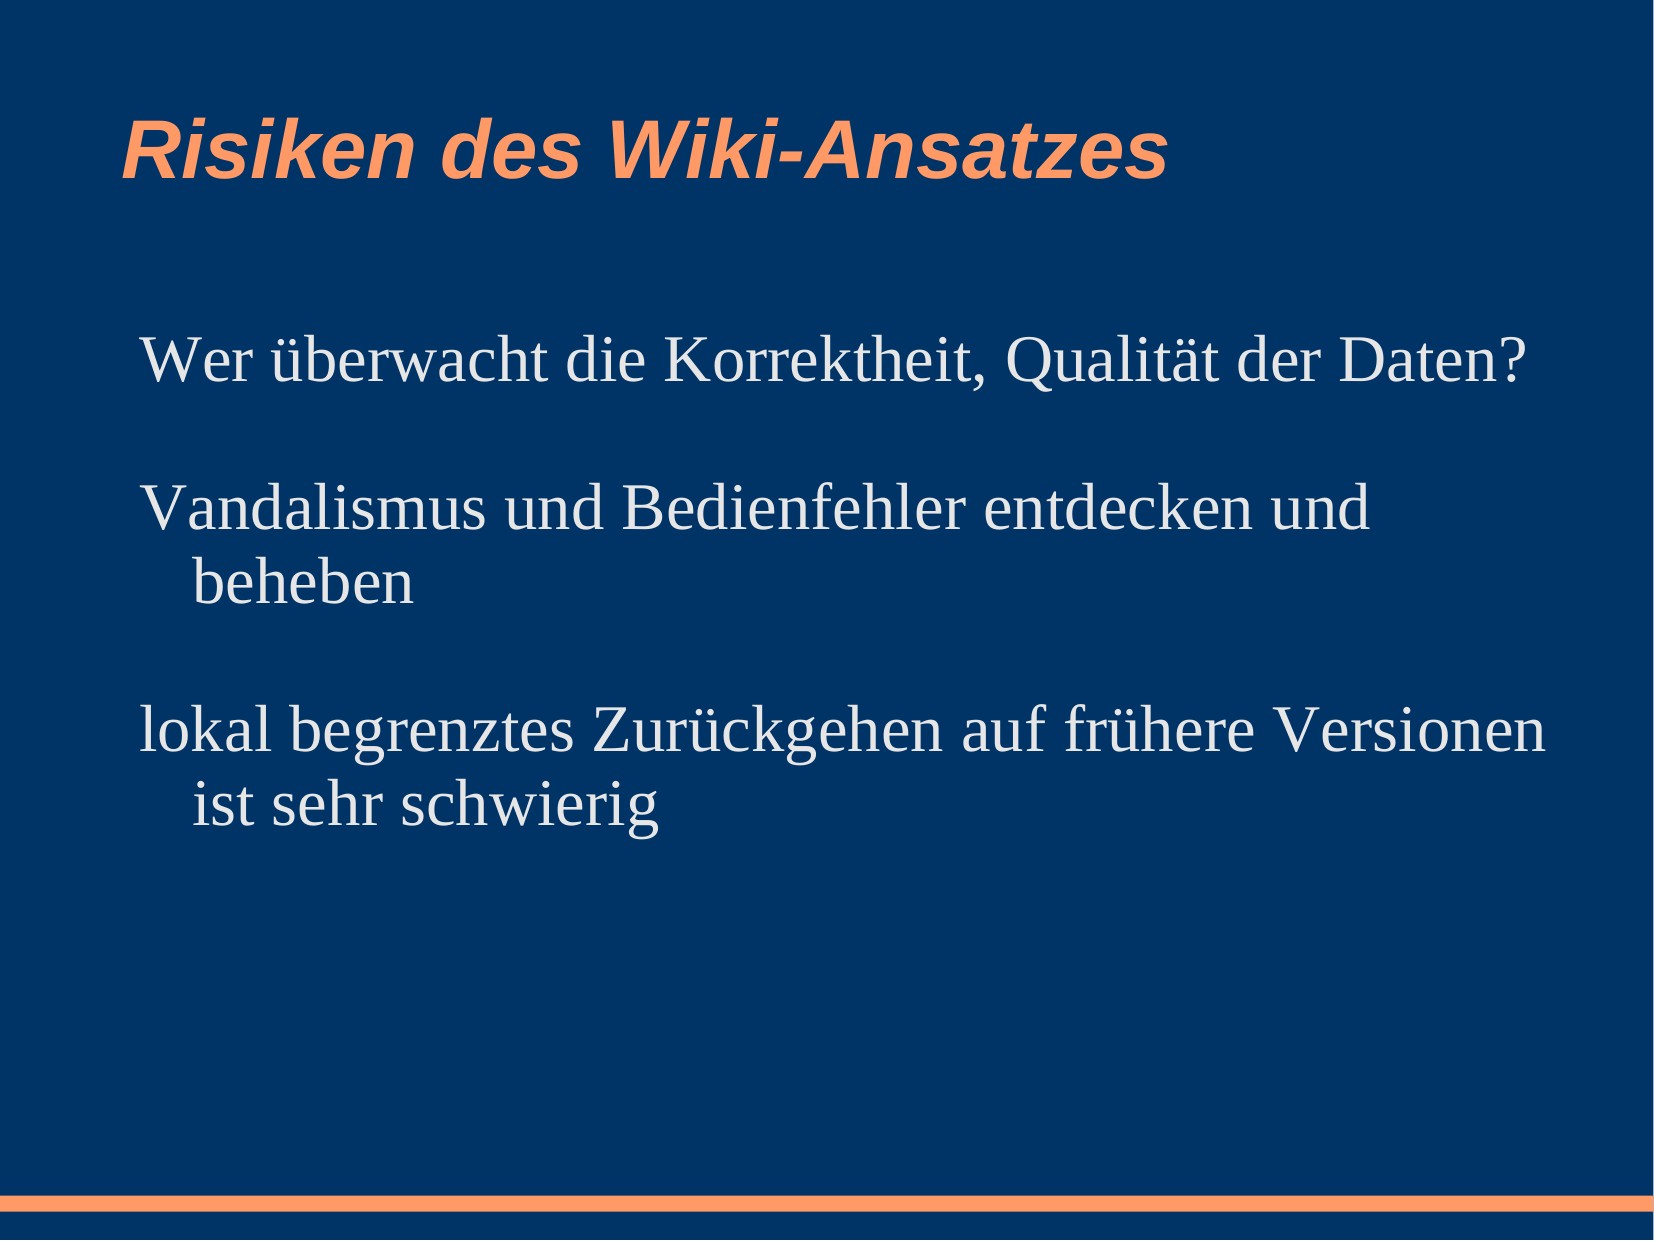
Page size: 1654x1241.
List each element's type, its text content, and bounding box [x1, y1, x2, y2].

title Risiken des Wiki-Ansatzes [121, 53, 1534, 247]
list Wer überwacht die Korrektheit, Qualität der Daten? Vandalismus und Bedienfehler entdecken und beheben lokal begrenztes Zurückgehen auf frühere Versionen ist sehr schwierig [121, 322, 1561, 1118]
